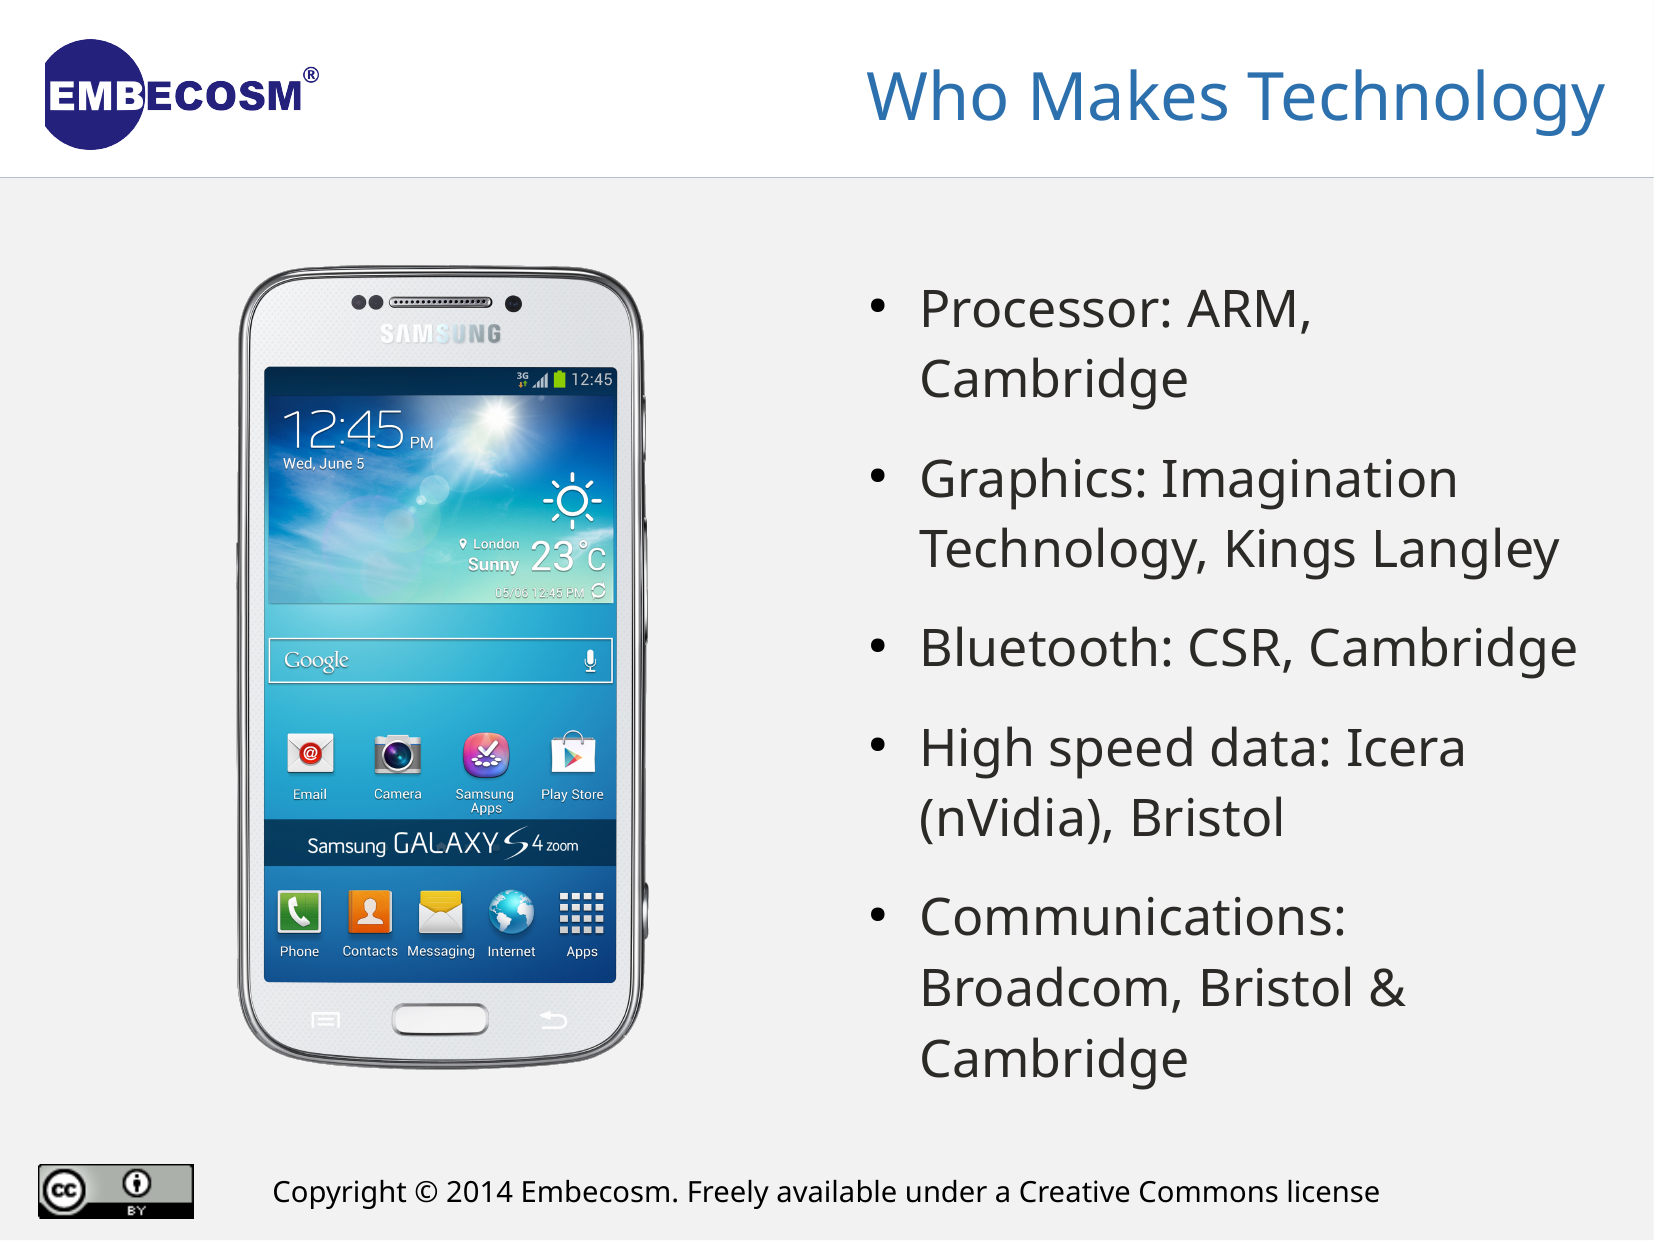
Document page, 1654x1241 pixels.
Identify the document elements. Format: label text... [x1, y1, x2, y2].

title Who Makes Technology [330, 23, 1607, 166]
picture [38, 1164, 194, 1219]
picture [183, 236, 702, 1099]
picture [45, 39, 319, 150]
list Processor: ARM, Cambridge Graphics: Imagination Technology, Kings Langley Bluetooth: CSR, Cambridge High speed data: Icera (nVidia), Bristol Communications: Broadcom, Bristol & Cambridge [851, 271, 1595, 1134]
